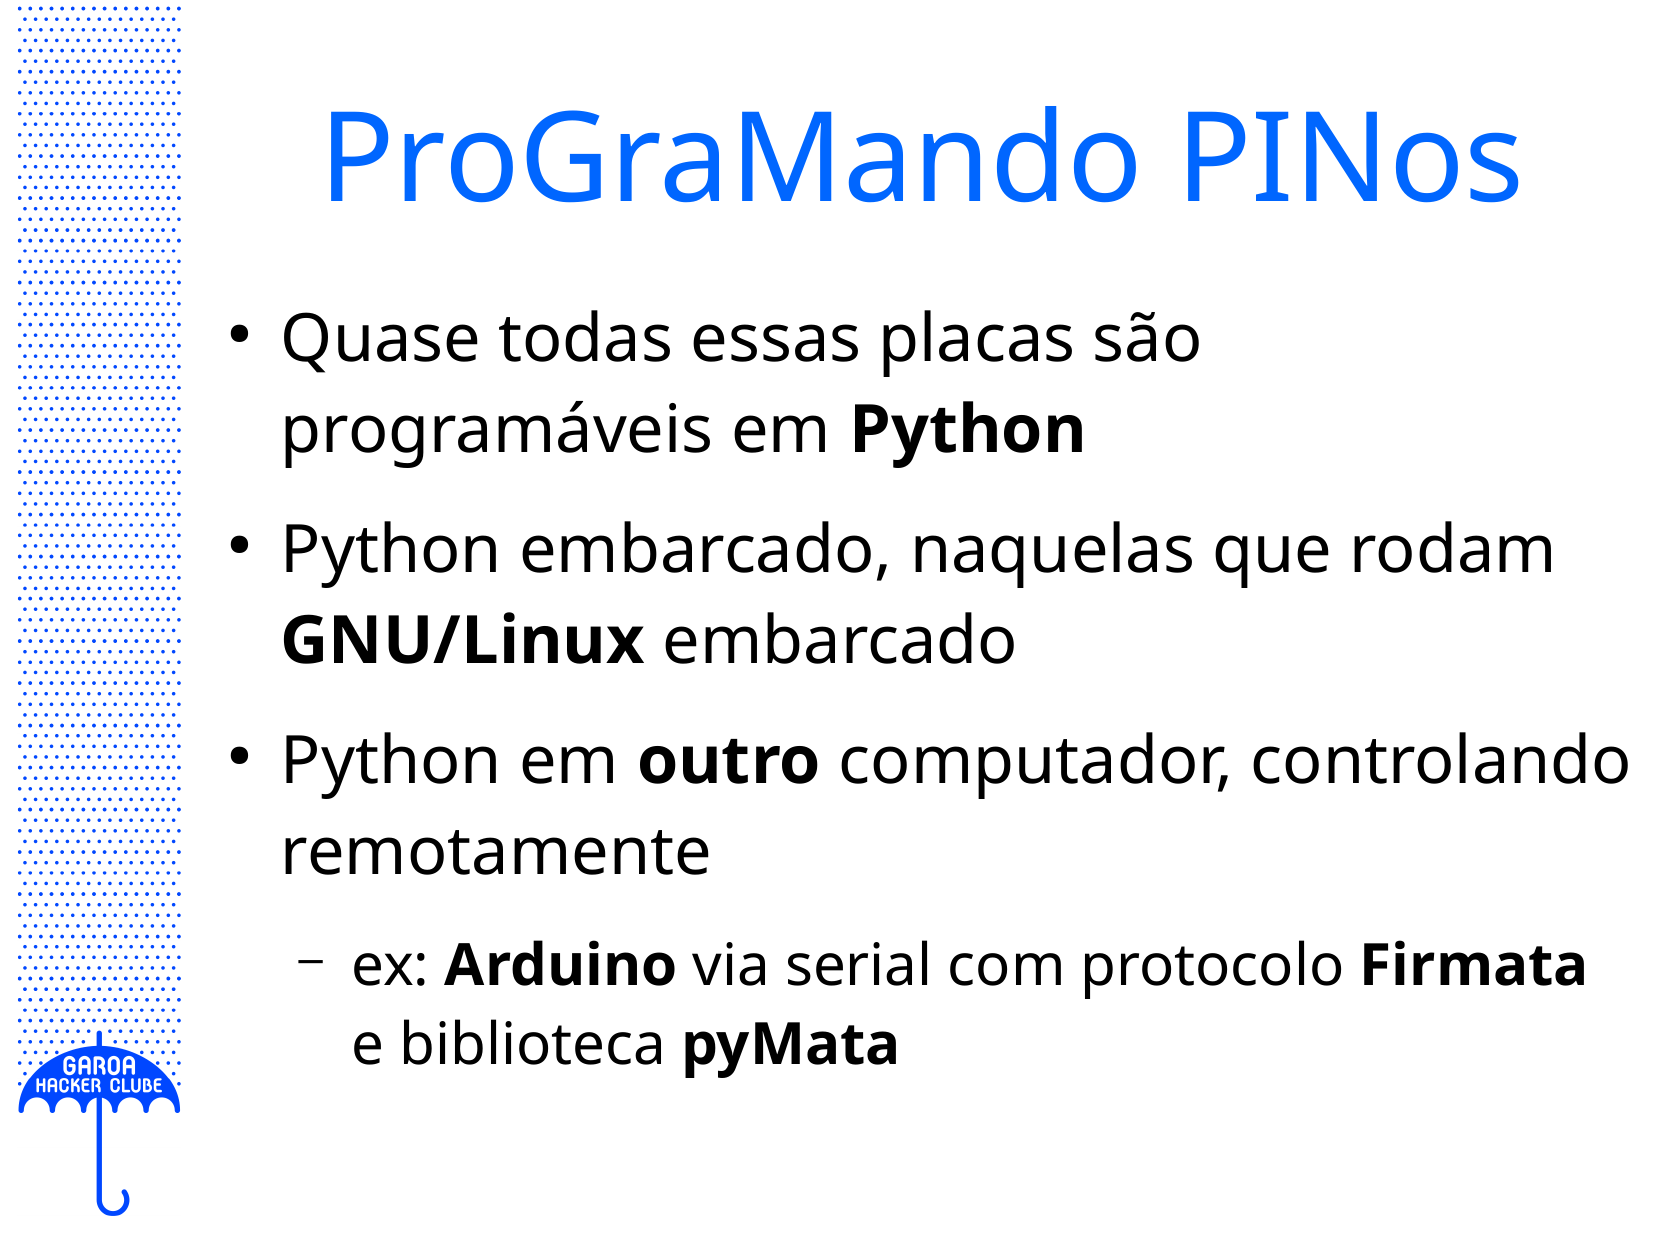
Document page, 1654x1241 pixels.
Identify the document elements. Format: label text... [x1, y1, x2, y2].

list Quase todas essas placas são programáveis em Python Python embarcado, naquelas que rodam GNU/Linux embarcado Python em outro computador, controlando remotamente ex: Arduino via serial com protocolo Firmata e biblioteca pyMata [210, 290, 1636, 1156]
title ProGraMando PINos [210, 49, 1636, 257]
picture [17, 0, 181, 1216]
